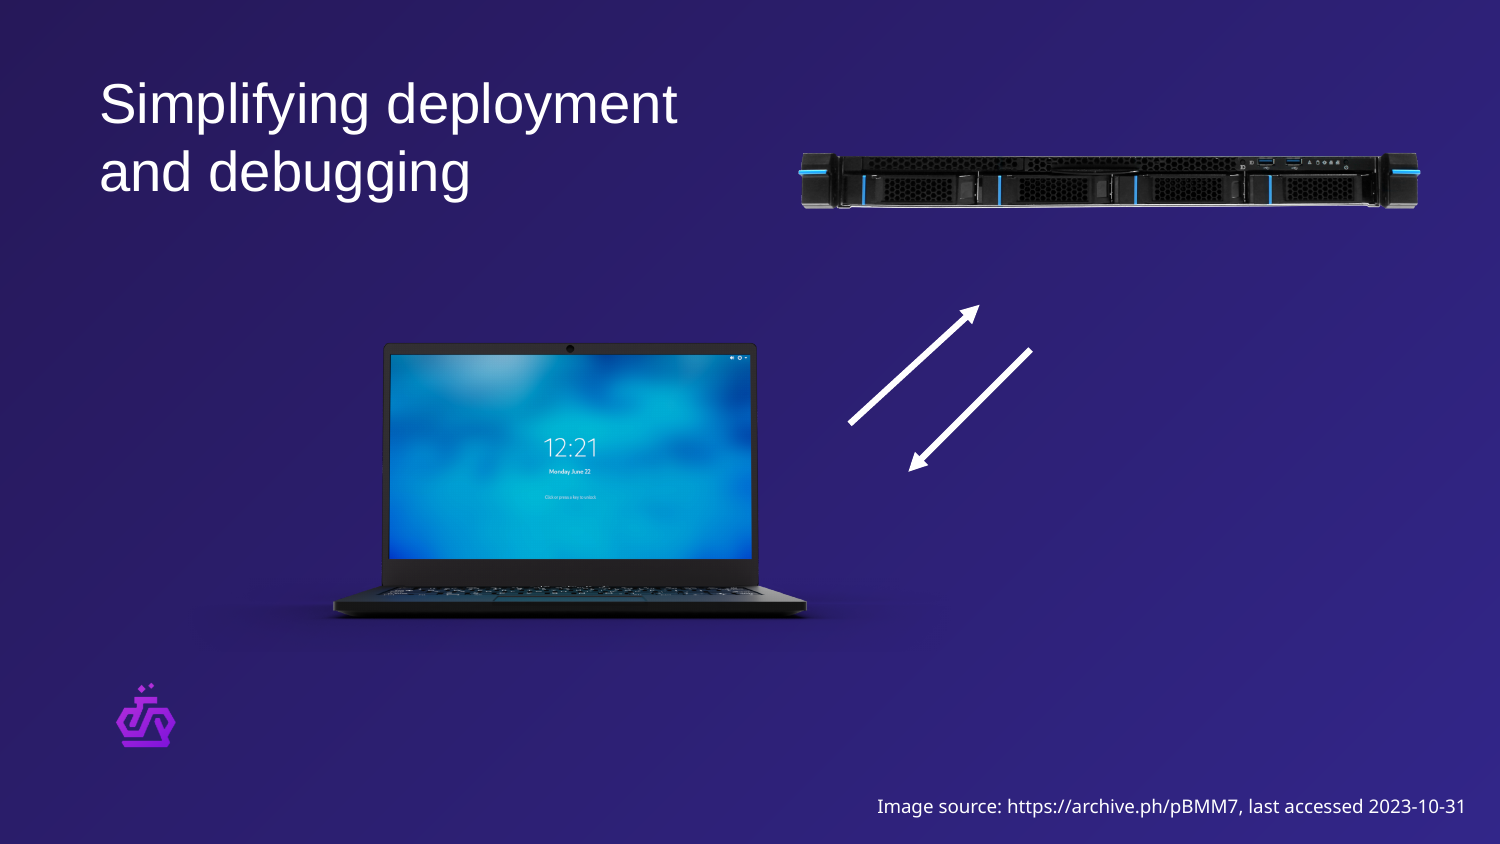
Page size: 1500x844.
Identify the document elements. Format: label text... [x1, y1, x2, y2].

picture [96, 661, 188, 773]
picture [763, 93, 1458, 269]
picture [176, 323, 963, 652]
text_box Simplifying deployment and debugging [84, 68, 731, 201]
text_box Image source: https://archive.ph/pBMM7, last accessed 2023-10-31 [240, 753, 1481, 844]
